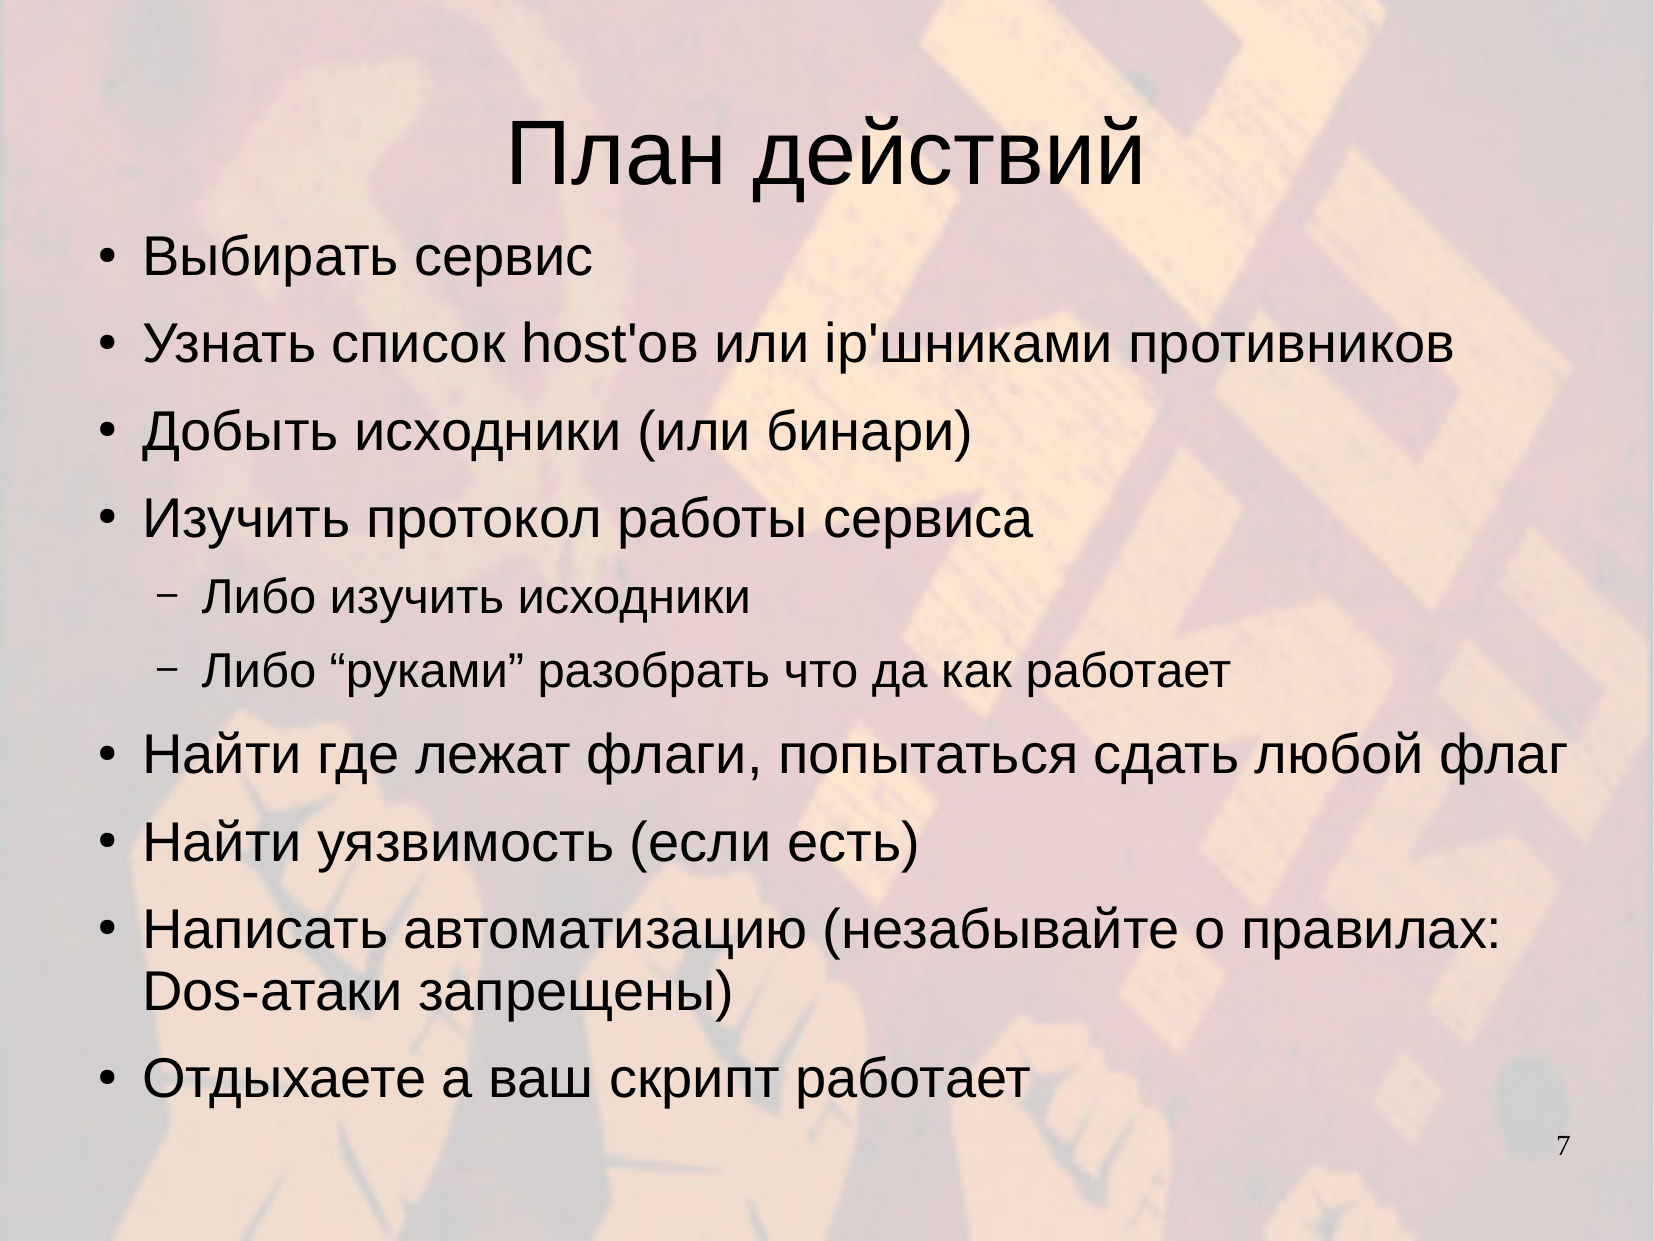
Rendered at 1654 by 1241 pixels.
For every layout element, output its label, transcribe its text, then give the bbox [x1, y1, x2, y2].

title План действий [82, 49, 1571, 225]
picture [0, 0, 1654, 1241]
list Выбирать сервис Узнать список host'ов или ip'шниками противников Добыть исходники (или бинари) Изучить протокол работы сервиса Либо изучить исходники Либо “руками” разобрать что да как работает Найти где лежат флаги, попытаться сдать любой флаг Найти уязвимость (если есть) Написать автоматизацию (незабывайте о правилах: Dos-атаки запрещены) Отдыхаете а ваш скрипт работает [82, 225, 1571, 1171]
